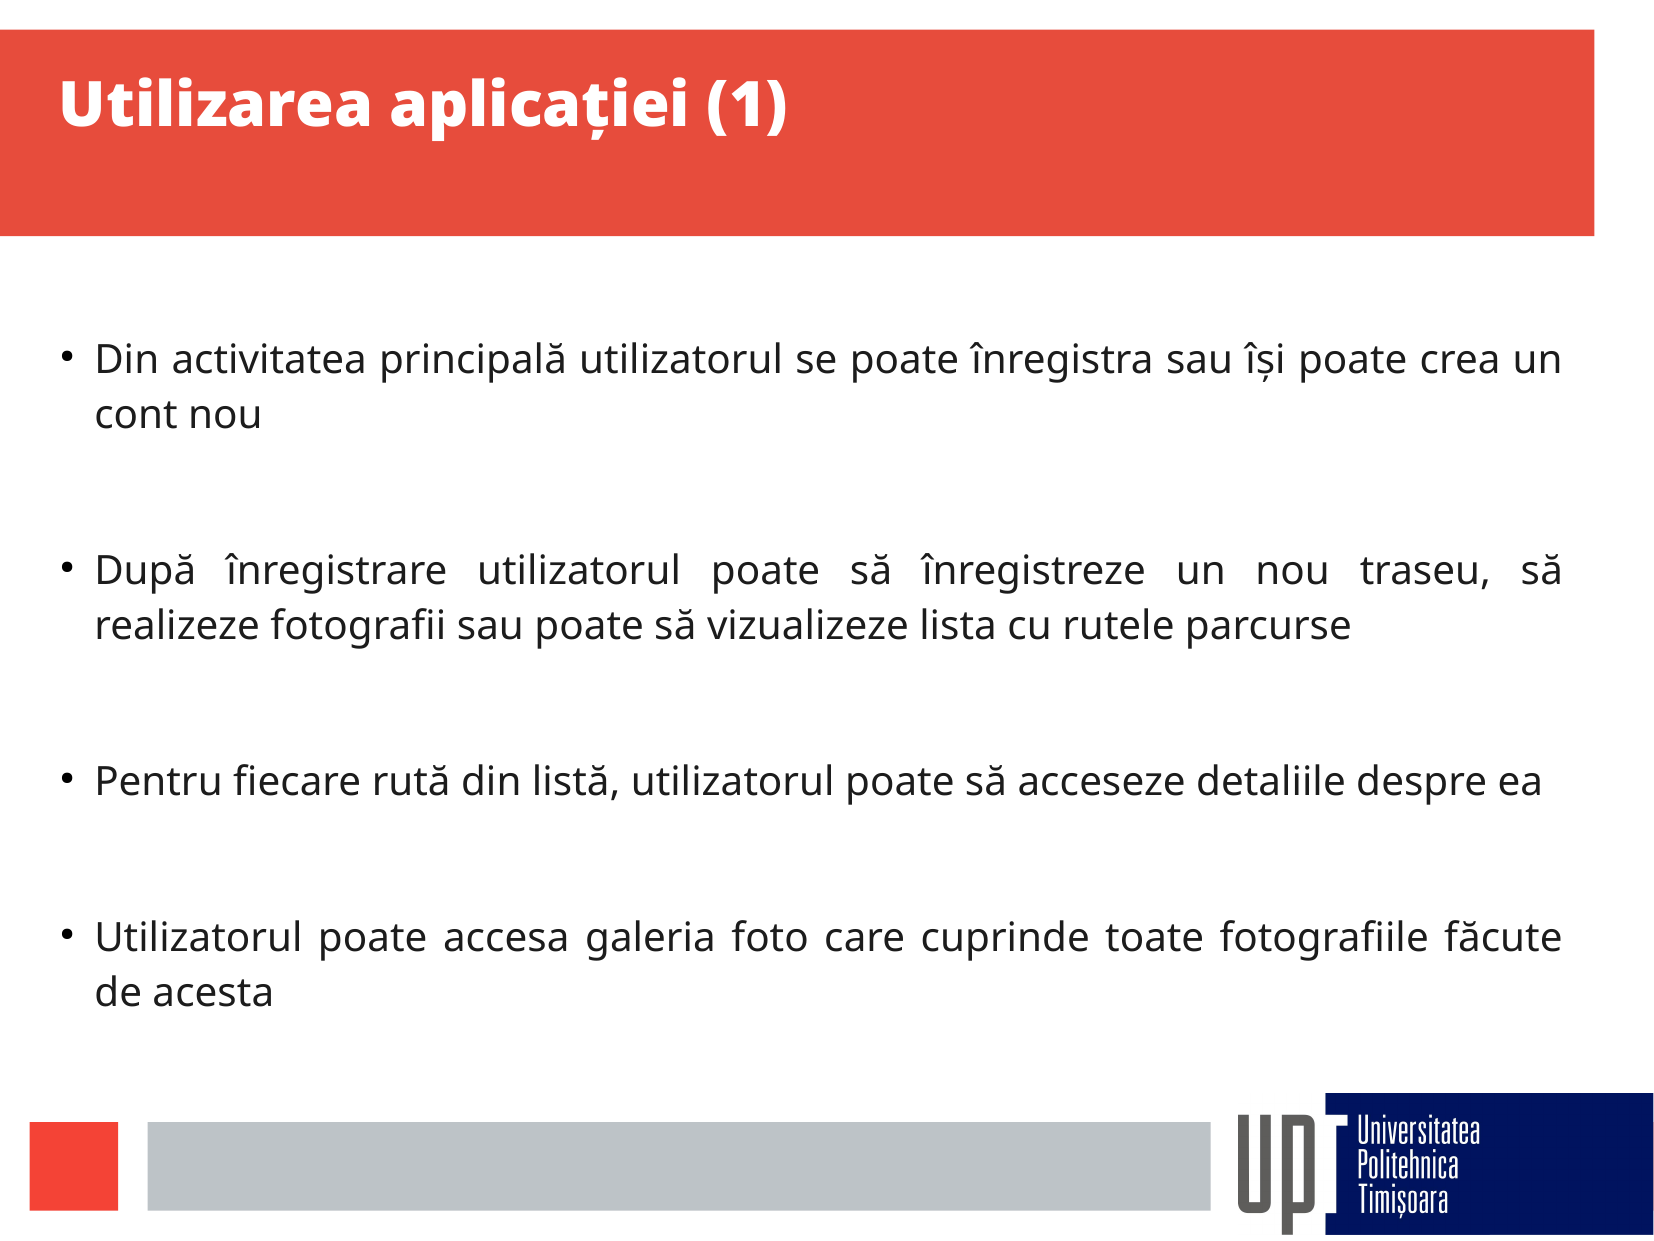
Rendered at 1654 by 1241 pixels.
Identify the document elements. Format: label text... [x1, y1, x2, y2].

picture [1238, 1093, 1654, 1235]
list Din activitatea principală utilizatorul se poate înregistra sau își poate crea un cont nou După înregistrare utilizatorul poate să înregistreze un nou traseu, să realizeze fotografii sau poate să vizualizeze lista cu rutele parcurse Pentru fiecare rută din listă, utilizatorul poate să acceseze detaliile despre ea Utilizatorul poate accesa galeria foto care cuprinde toate fotografiile făcute de acesta [60, 330, 1565, 1066]
title Utilizarea aplicației (1) [59, 59, 1595, 207]
